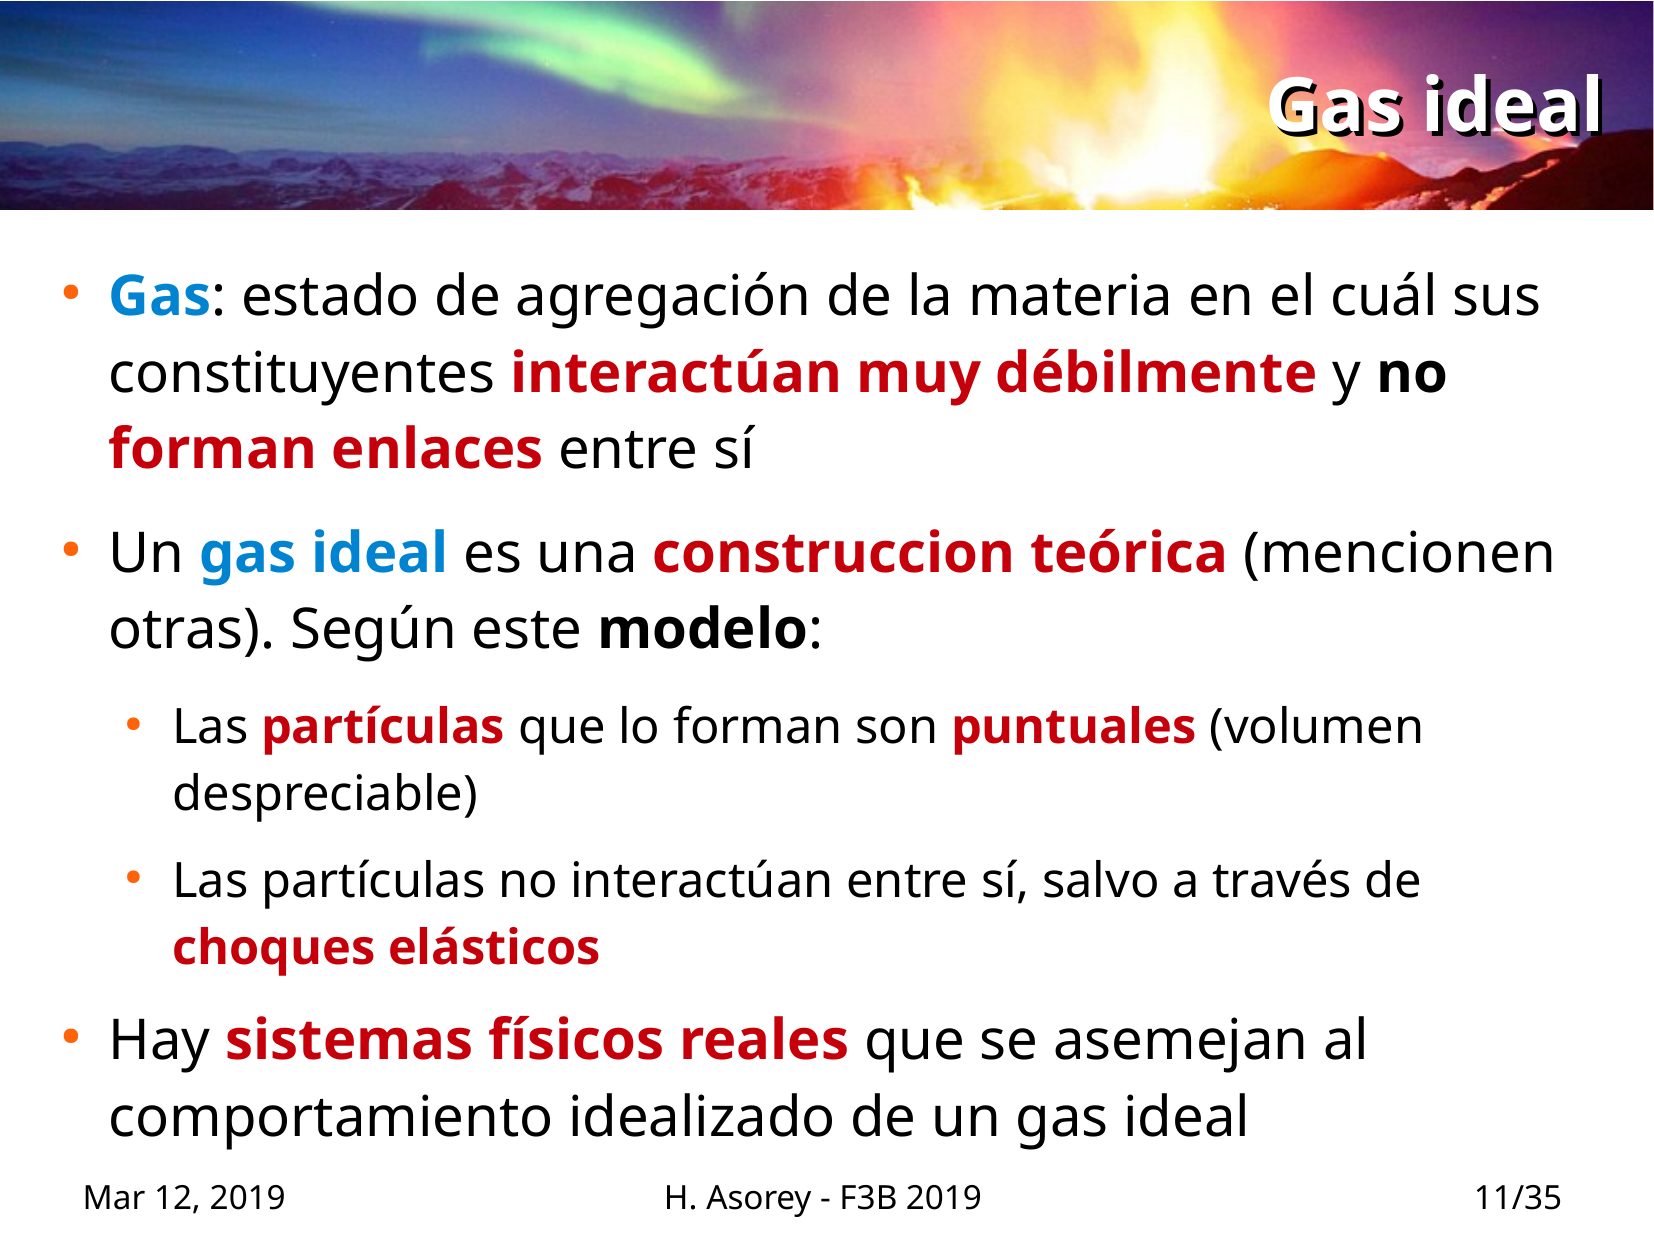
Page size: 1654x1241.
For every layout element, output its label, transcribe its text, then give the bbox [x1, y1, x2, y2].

picture [0, 1, 1654, 210]
title Gas ideal [45, 15, 1606, 191]
list Gas: estado de agregación de la materia en el cuál sus constituyentes interactúan muy débilmente y no forman enlaces entre sí Un gas ideal es una construccion teórica (mencionen otras). Según este modelo: Las partículas que lo forman son puntuales (volumen despreciable) Las partículas no interactúan entre sí, salvo a través de choques elásticos Hay sistemas físicos reales que se asemejan al comportamiento idealizado de un gas ideal [45, 255, 1606, 1156]
